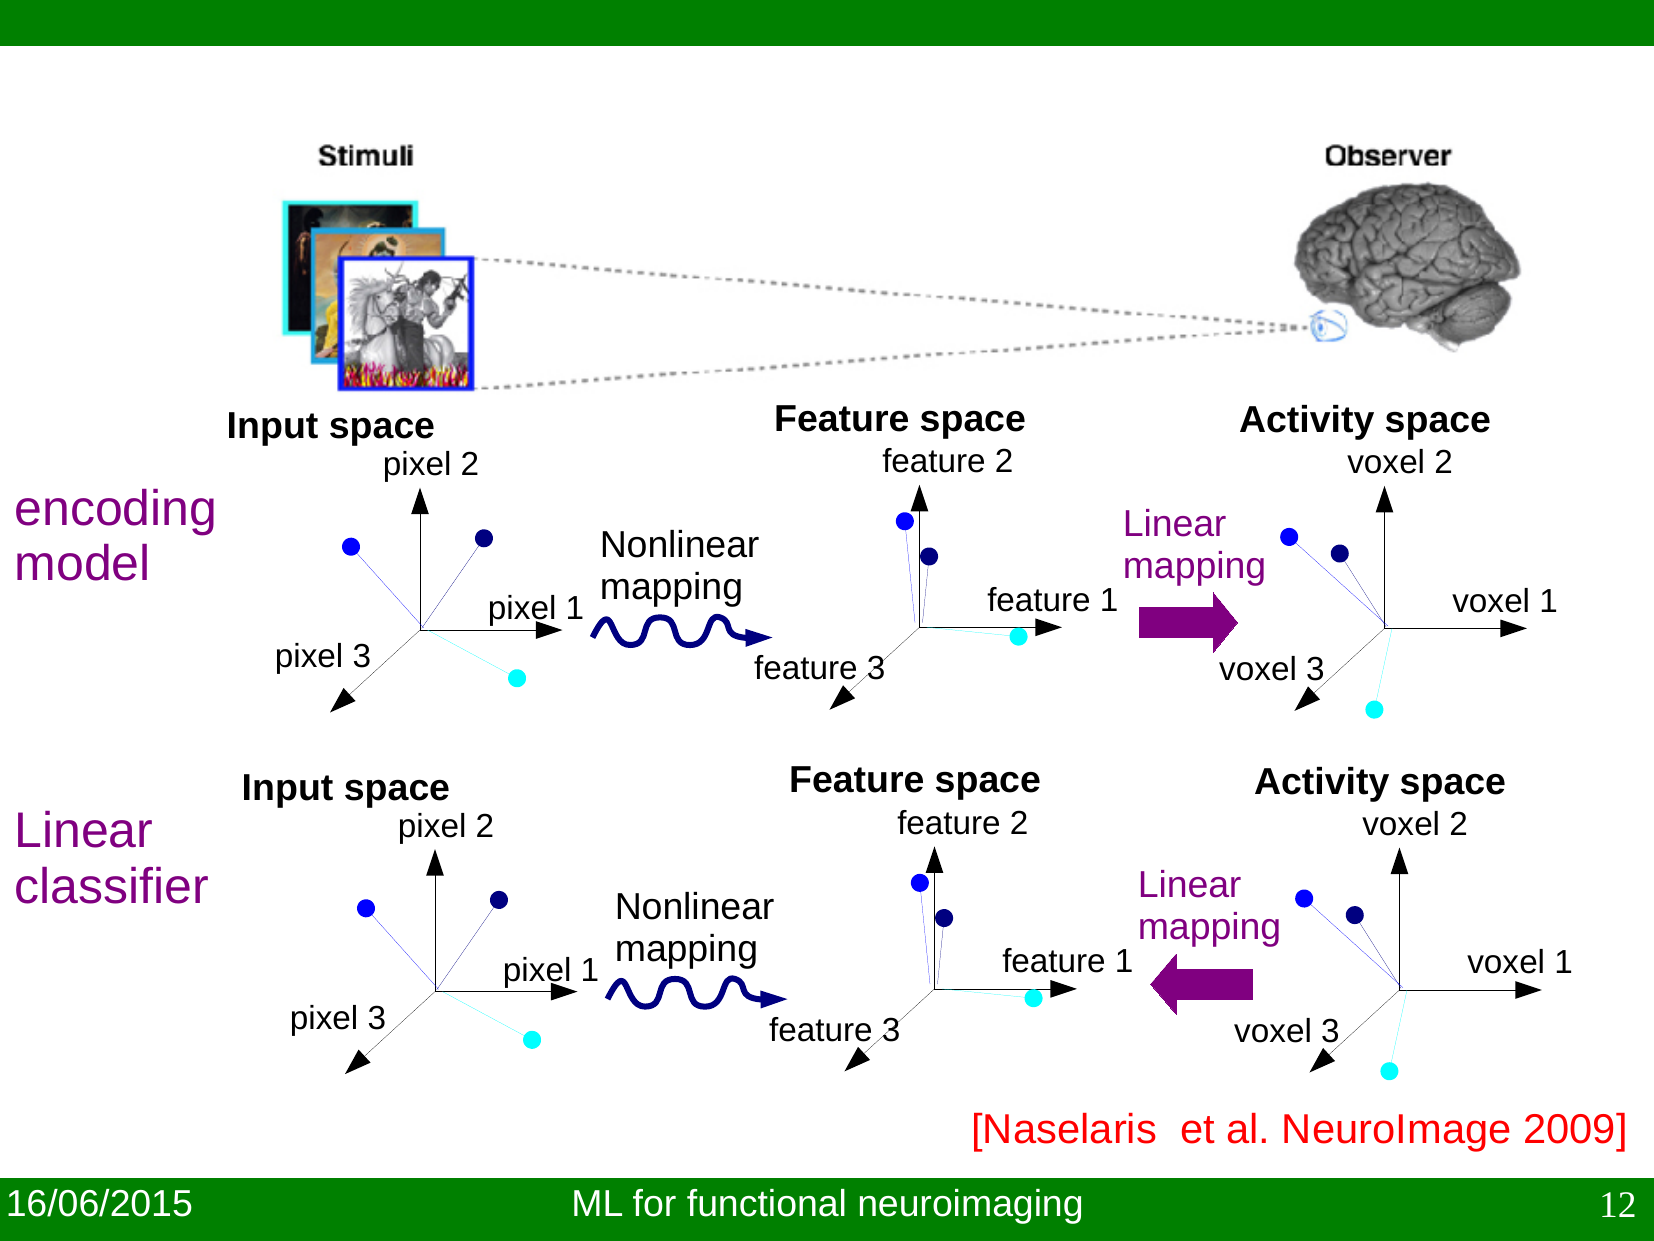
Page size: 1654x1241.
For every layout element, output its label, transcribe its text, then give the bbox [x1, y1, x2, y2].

text_box Activity space [1239, 752, 1521, 810]
text_box feature 2 [882, 797, 1044, 850]
text_box pixel 1 [488, 943, 619, 997]
text_box Linear mapping [1123, 856, 1313, 956]
text_box voxel 2 [1347, 798, 1483, 851]
text_box Input space [226, 759, 466, 816]
text_box feature 1 [972, 573, 1141, 627]
text_box pixel 2 [383, 799, 510, 853]
text_box Activity space [1224, 391, 1506, 448]
text_box feature 3 [739, 642, 908, 695]
text_box Nonlinear mapping [600, 877, 790, 977]
text_box Input space [211, 397, 451, 455]
text_box feature 2 [867, 435, 1029, 488]
text_box pixel 2 [368, 438, 495, 491]
text_box encoding model [0, 472, 272, 600]
text_box [1139, 594, 1238, 653]
text_box voxel 2 [1332, 436, 1468, 489]
text_box Linear classifier [0, 794, 272, 923]
text_box pixel 3 [275, 991, 406, 1045]
text_box voxel 1 [1452, 936, 1621, 989]
text_box pixel 3 [260, 630, 391, 683]
text_box feature 1 [987, 935, 1156, 988]
text_box [Naselaris et al. NeuroImage 2009] [956, 1098, 1654, 1161]
picture [271, 143, 1539, 402]
text_box feature 3 [754, 1003, 923, 1057]
text_box pixel 1 [473, 582, 603, 635]
text_box [1150, 956, 1253, 1015]
text_box voxel 3 [1219, 1005, 1388, 1058]
text_box Feature space [774, 751, 1056, 809]
text_box voxel 1 [1437, 574, 1606, 628]
text_box voxel 3 [1204, 643, 1373, 696]
text_box Linear mapping [1108, 495, 1298, 594]
text_box Nonlinear mapping [585, 516, 775, 616]
text_box Feature space [759, 390, 1041, 447]
